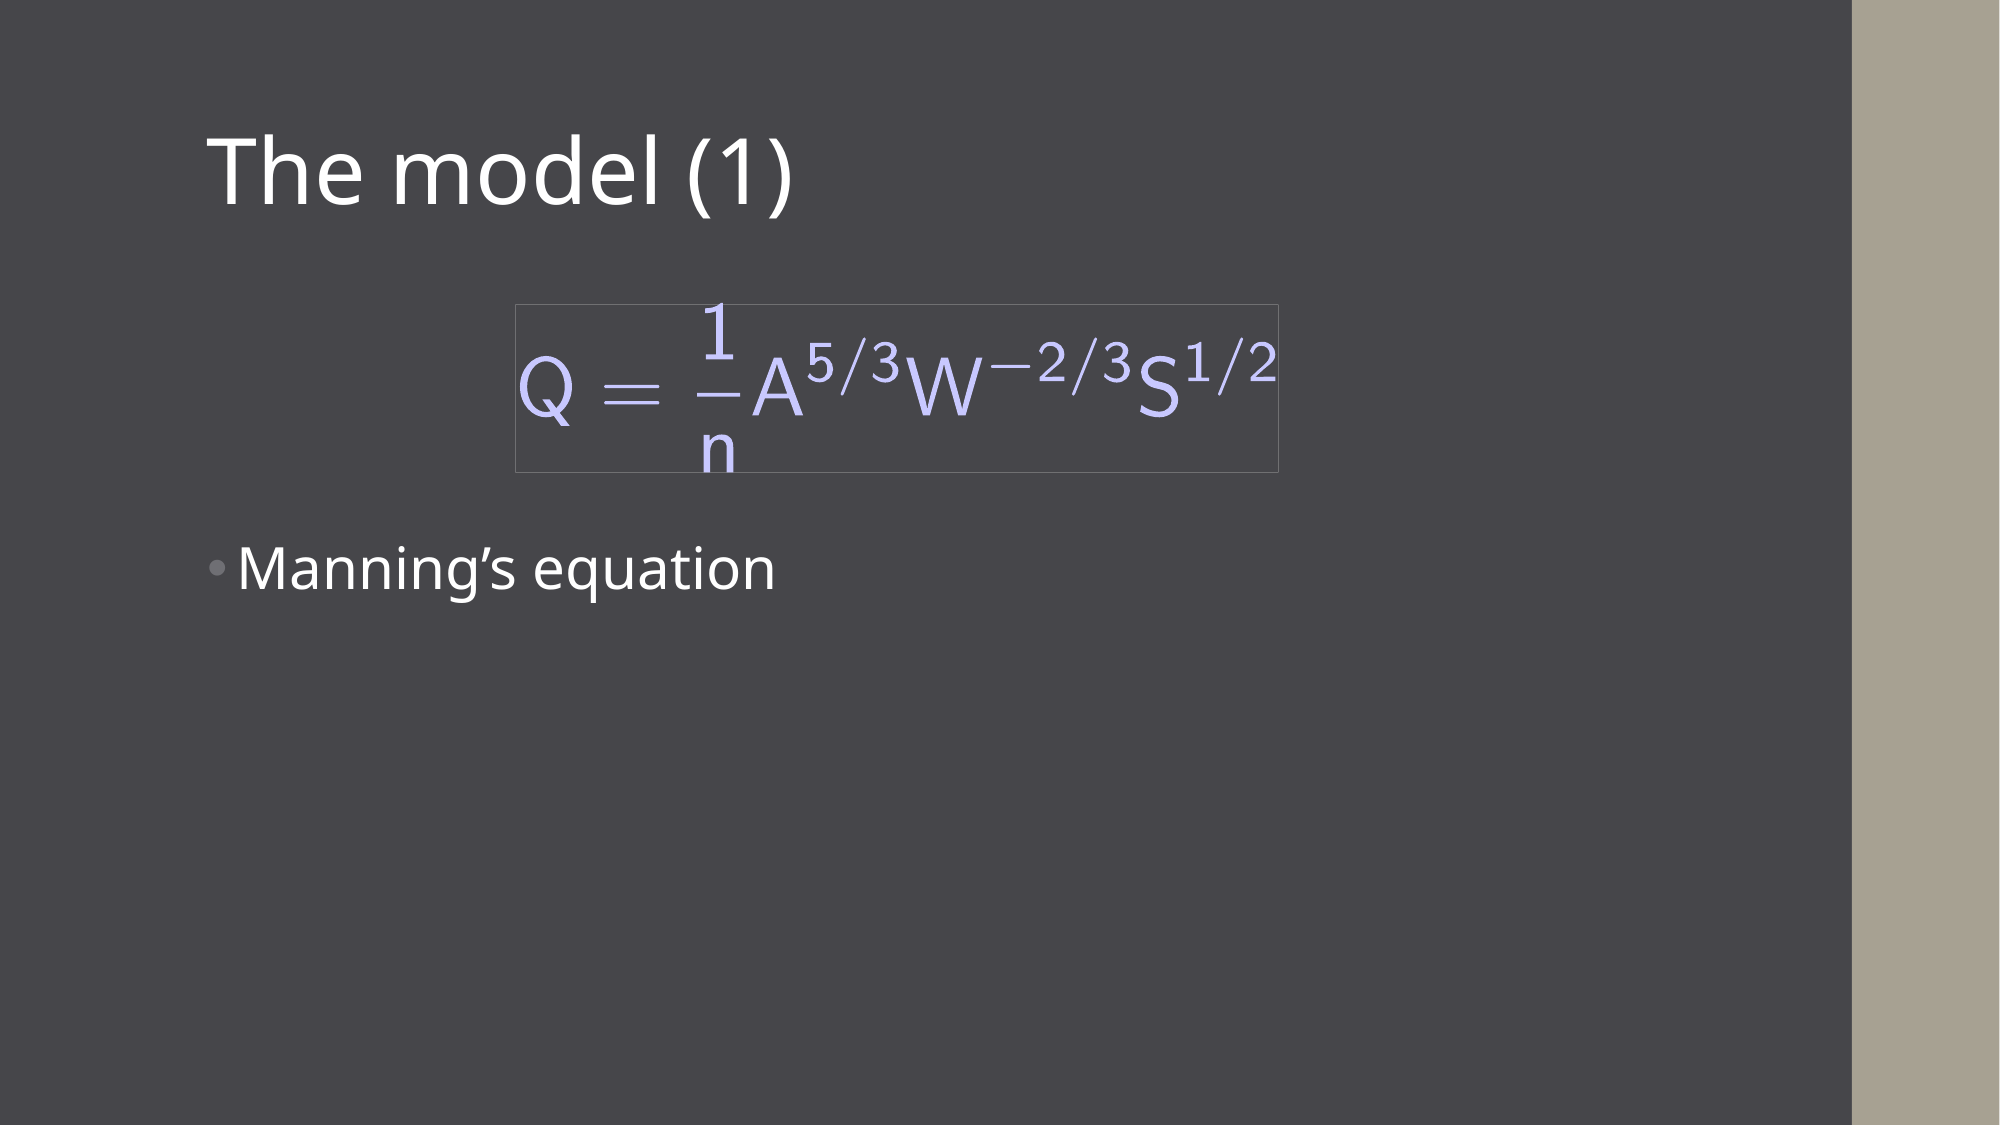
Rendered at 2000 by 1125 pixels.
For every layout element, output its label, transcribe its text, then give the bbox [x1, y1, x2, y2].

list Manning’s equation [206, 536, 1617, 1125]
title The model (1) [206, 60, 1797, 278]
text_box [515, 302, 1279, 473]
chart [206, 299, 1617, 536]
